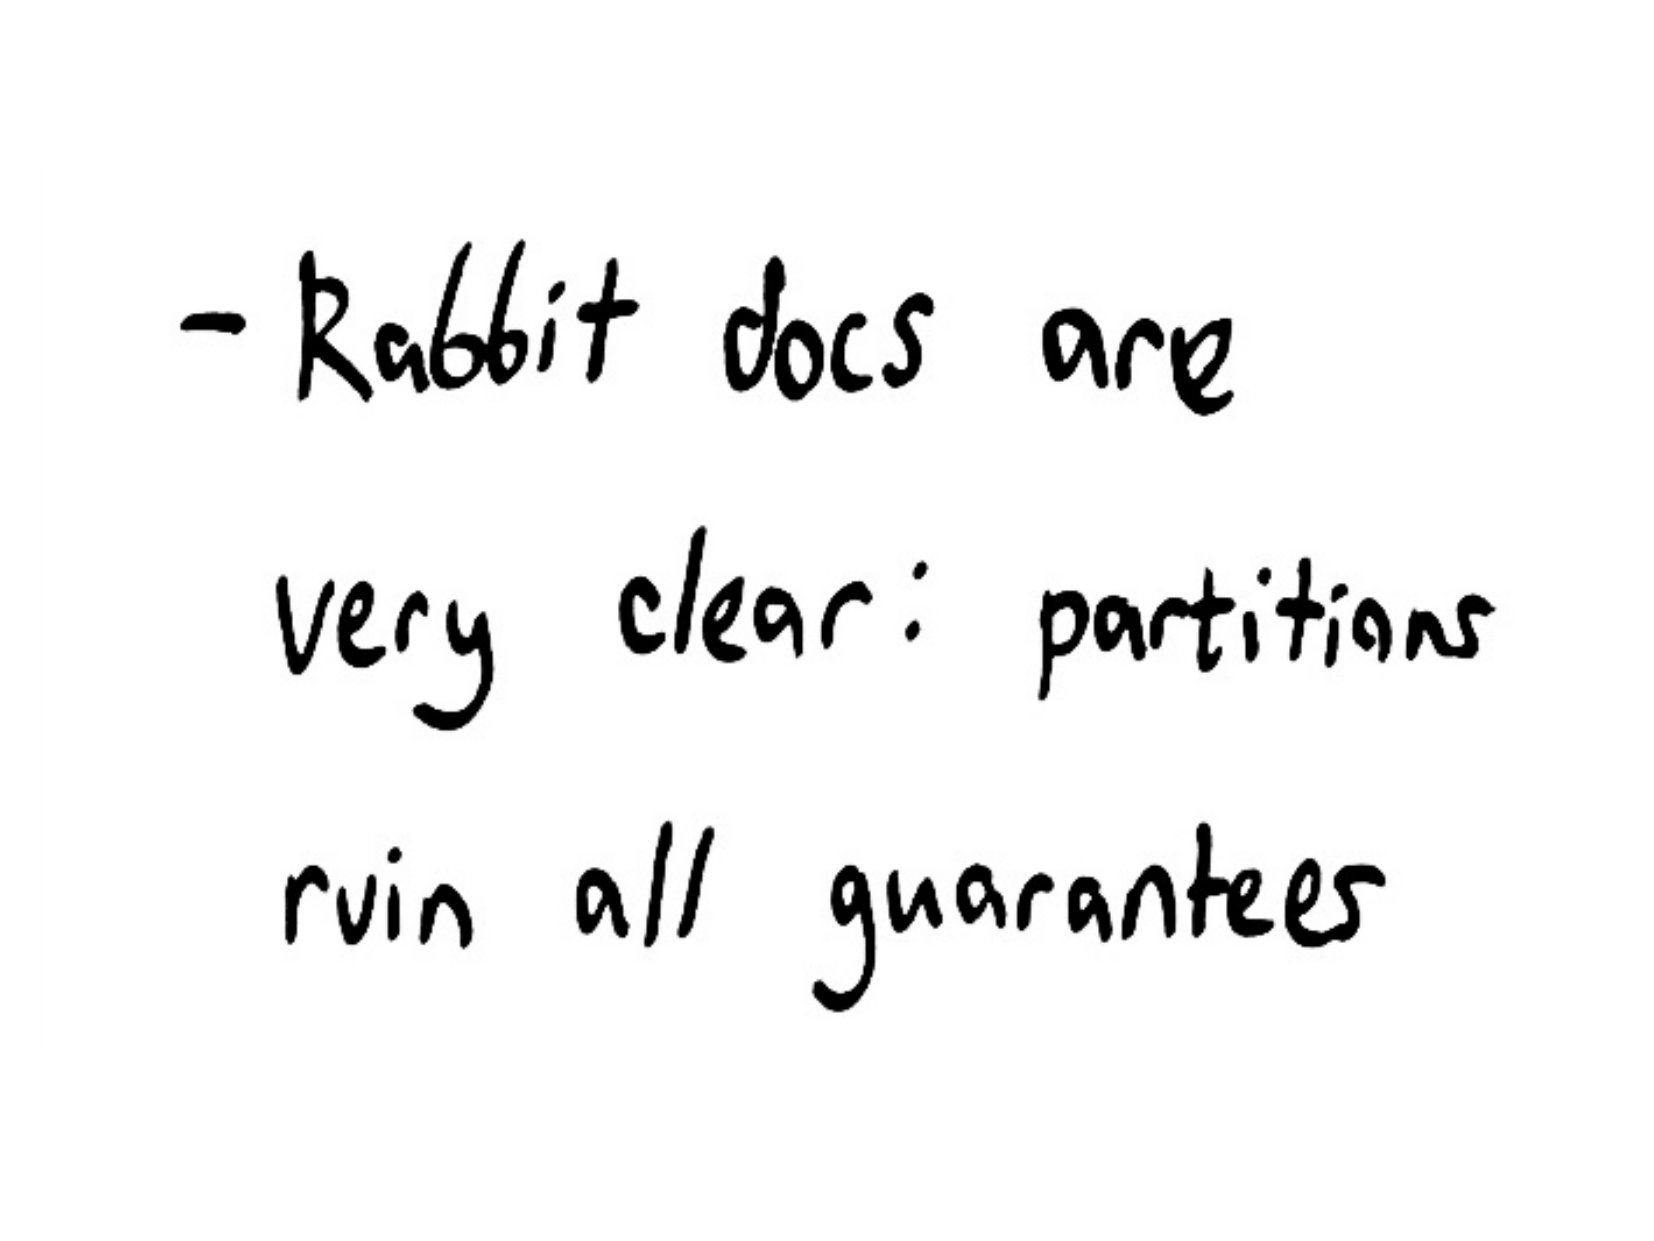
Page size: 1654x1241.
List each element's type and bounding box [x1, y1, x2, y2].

picture [39, 163, 1591, 1051]
